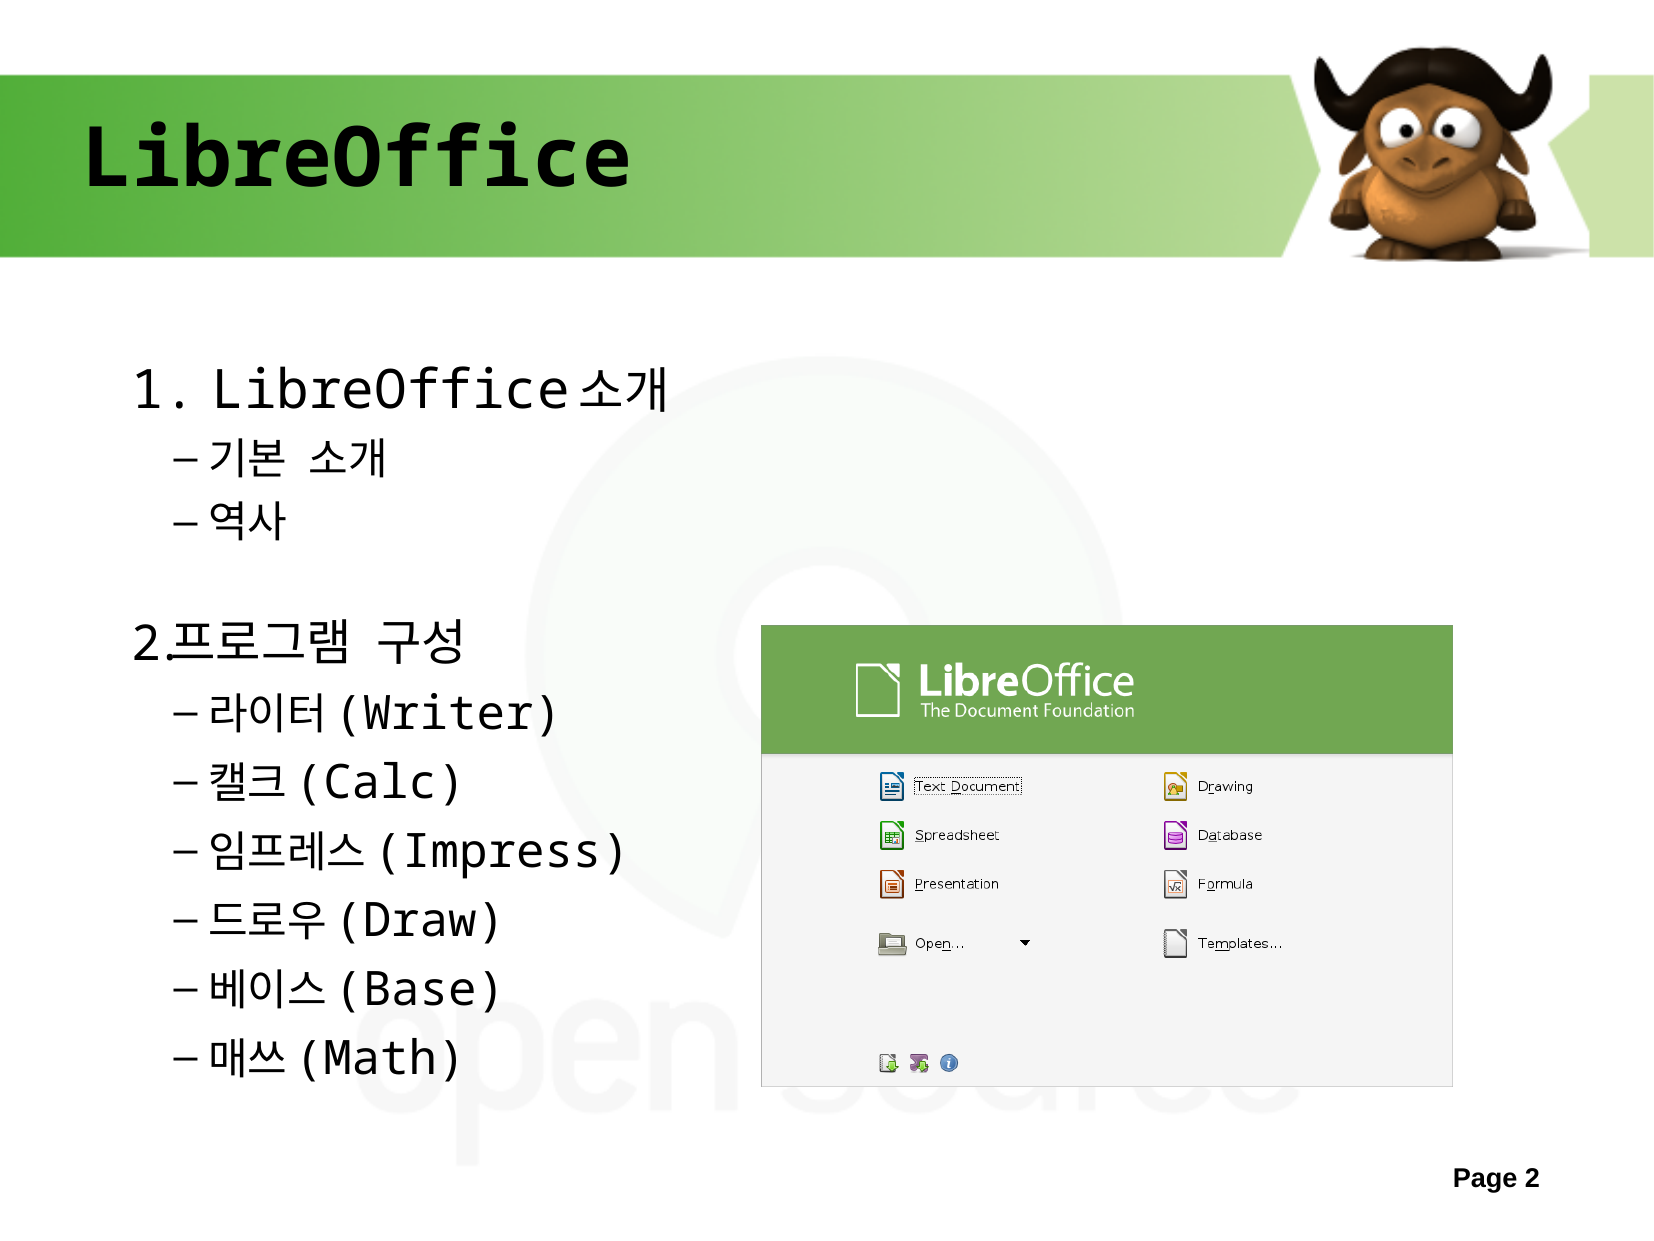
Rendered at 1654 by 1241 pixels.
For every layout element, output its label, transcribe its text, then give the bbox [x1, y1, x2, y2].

list LibreOffice소개 기본 소개 역사 프로그램 구성 라이터(Writer) 캘크(Calc) 임프레스(Impress) 드로우(Draw) 베이스(Base) 매쓰(Math) [118, 354, 1571, 1087]
title LibreOffice [82, 49, 1571, 257]
picture [0, 0, 1654, 1241]
